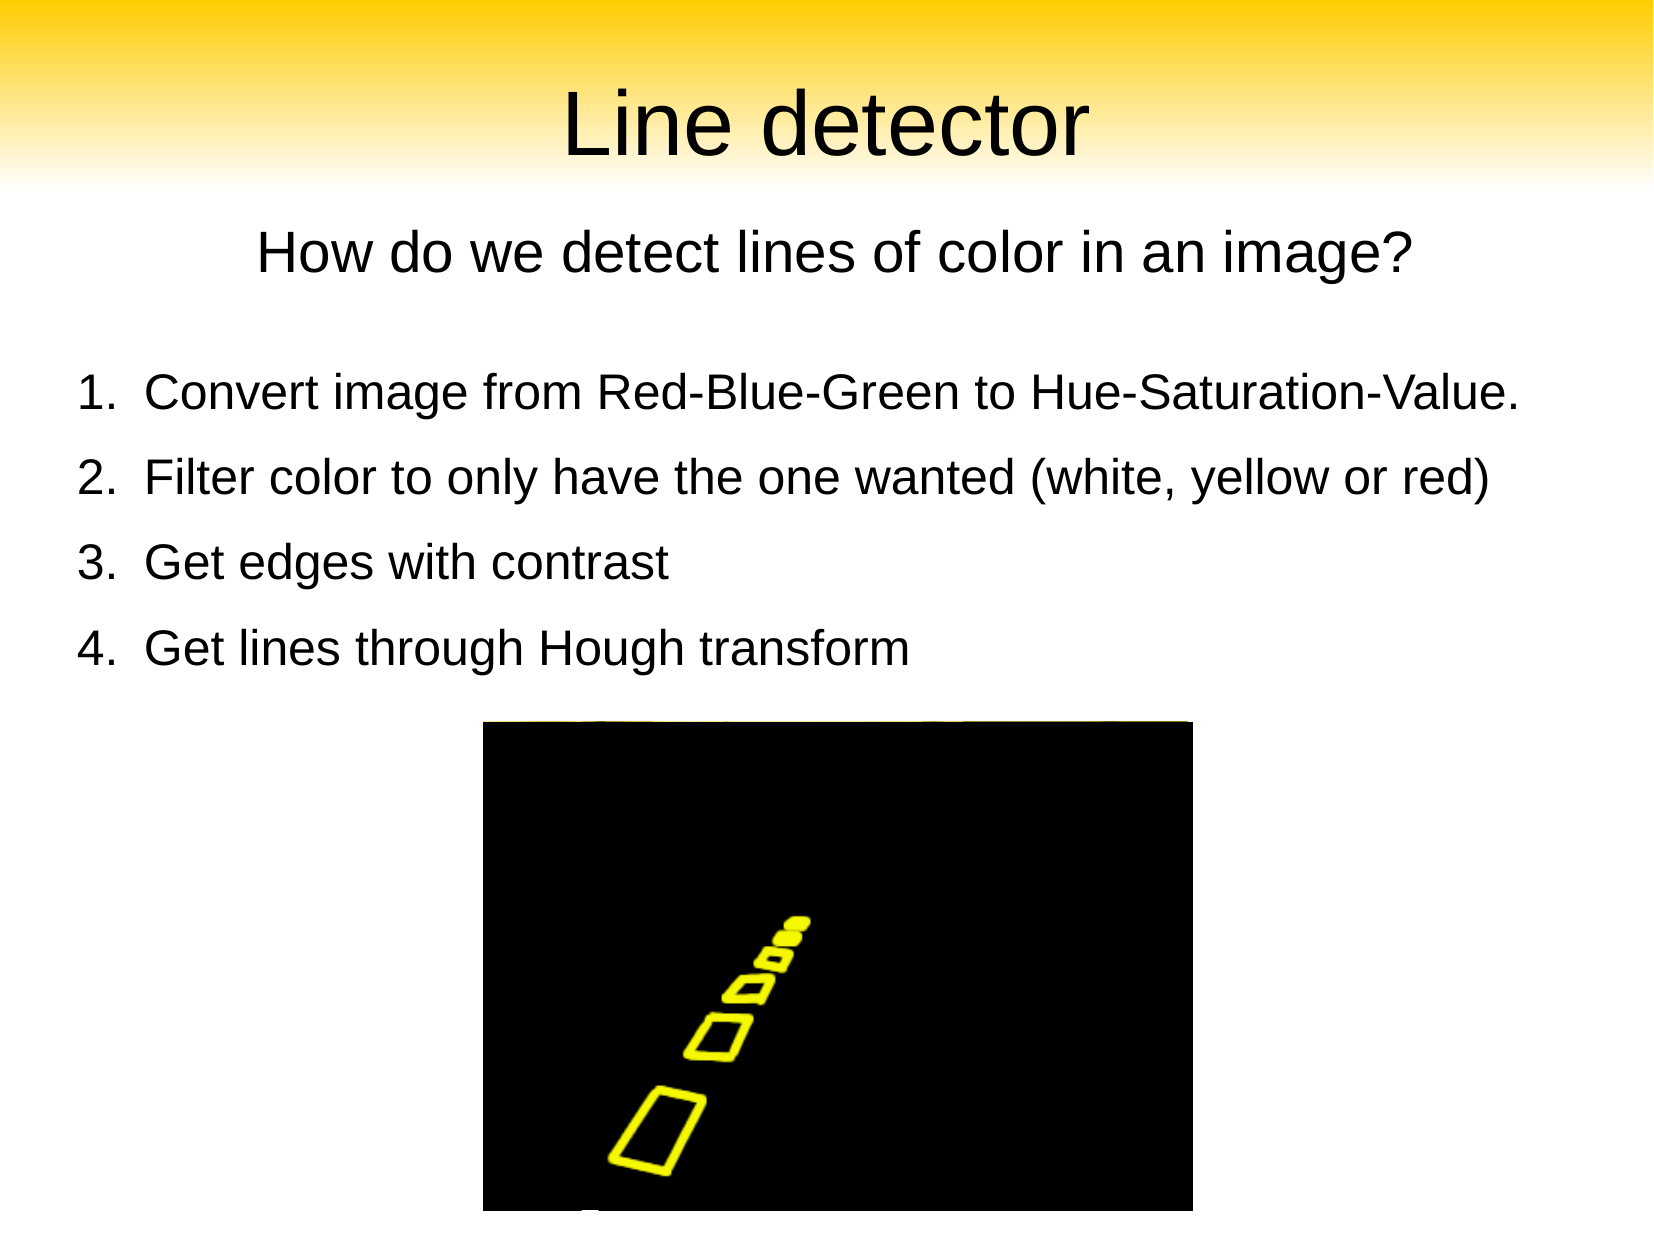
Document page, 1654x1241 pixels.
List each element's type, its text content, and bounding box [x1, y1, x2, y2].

text_box [0, 0, 1654, 189]
text_box How do we detect lines of color in an image? [206, 227, 1448, 293]
title Line detector [82, 19, 1571, 227]
picture [483, 721, 1193, 1211]
list Convert image from Red-Blue-Green to Hue-Saturation-Value. Filter color to only have the one wanted (white, yellow or red) Get edges with contrast Get lines through Hough transform [59, 278, 1548, 999]
